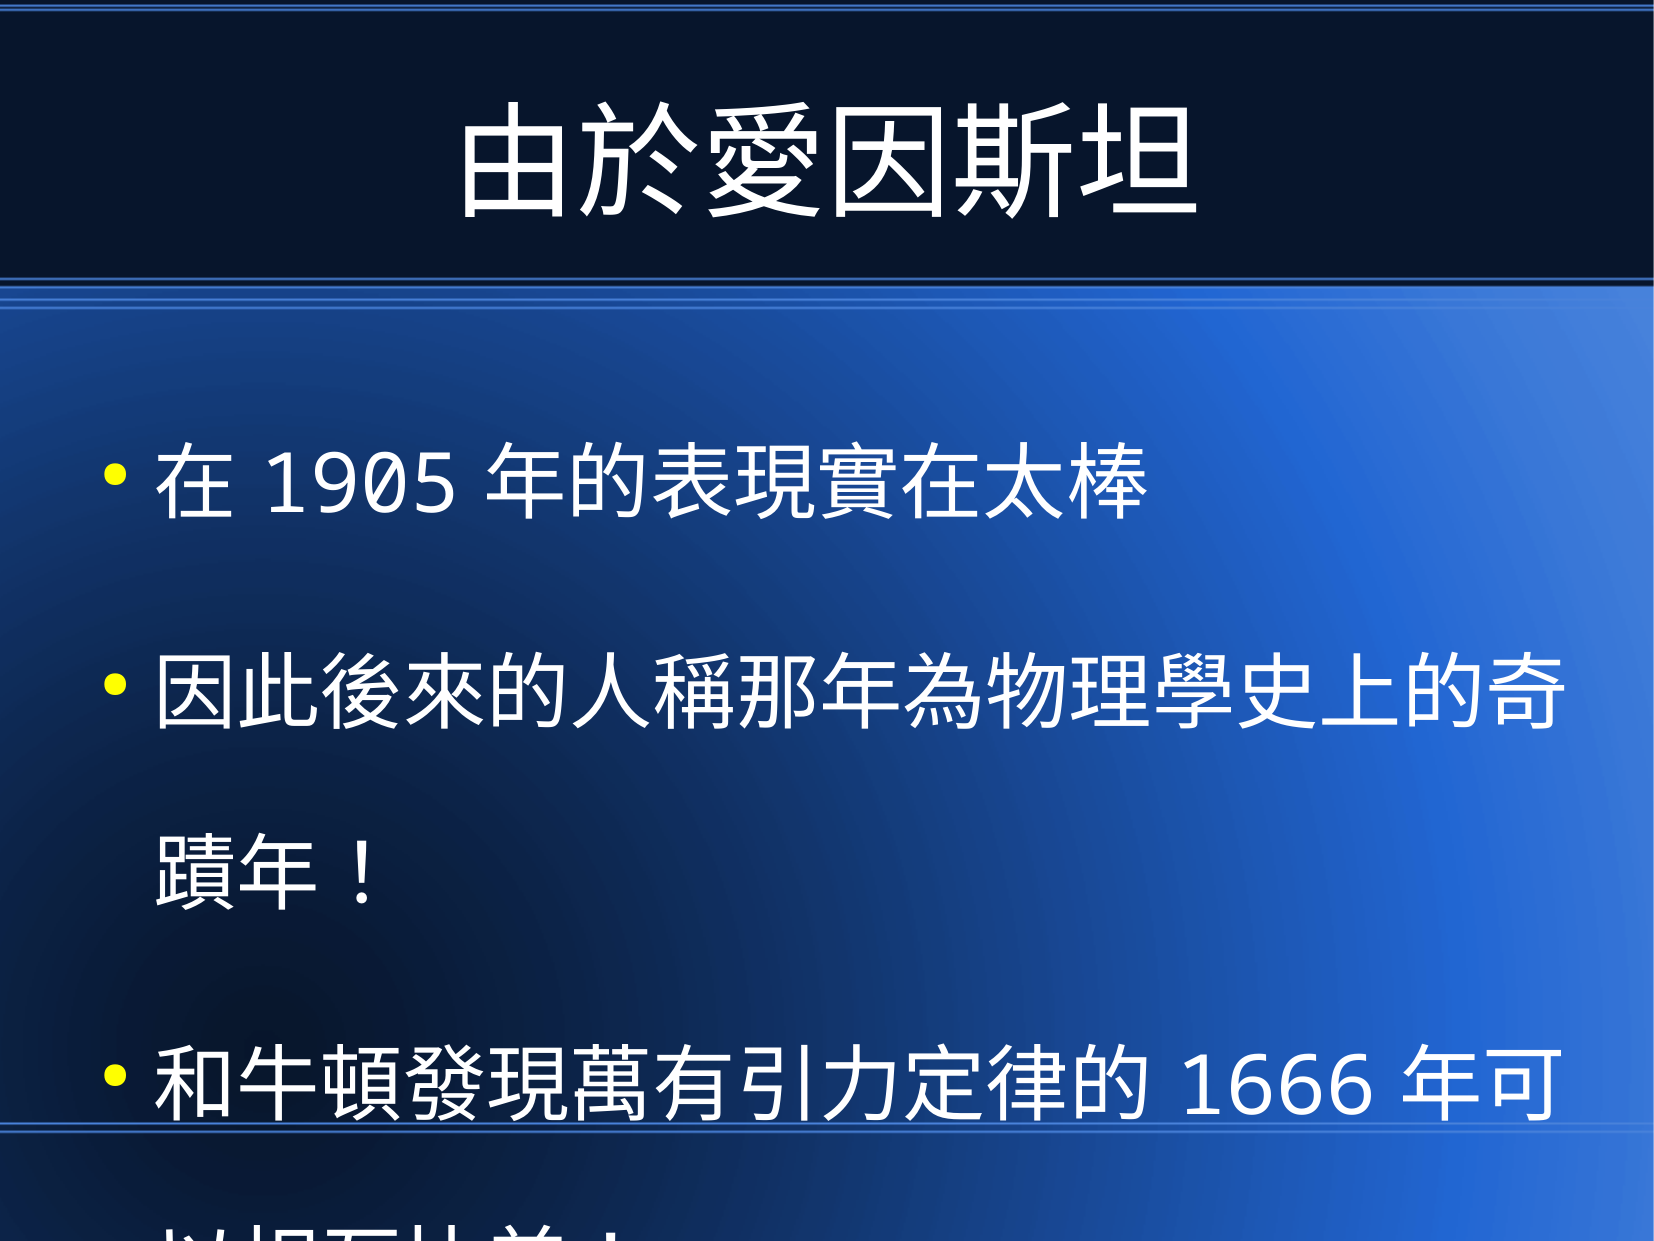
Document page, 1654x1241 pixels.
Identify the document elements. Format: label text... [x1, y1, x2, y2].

list 在1905年的表現實在太棒 因此後來的人稱那年為物理學史上的奇蹟年！ 和牛頓發現萬有引力定律的1666年可以相互比美！ [82, 355, 1571, 1241]
picture [0, 0, 1654, 1241]
title 由於愛因斯坦 [82, 49, 1571, 257]
